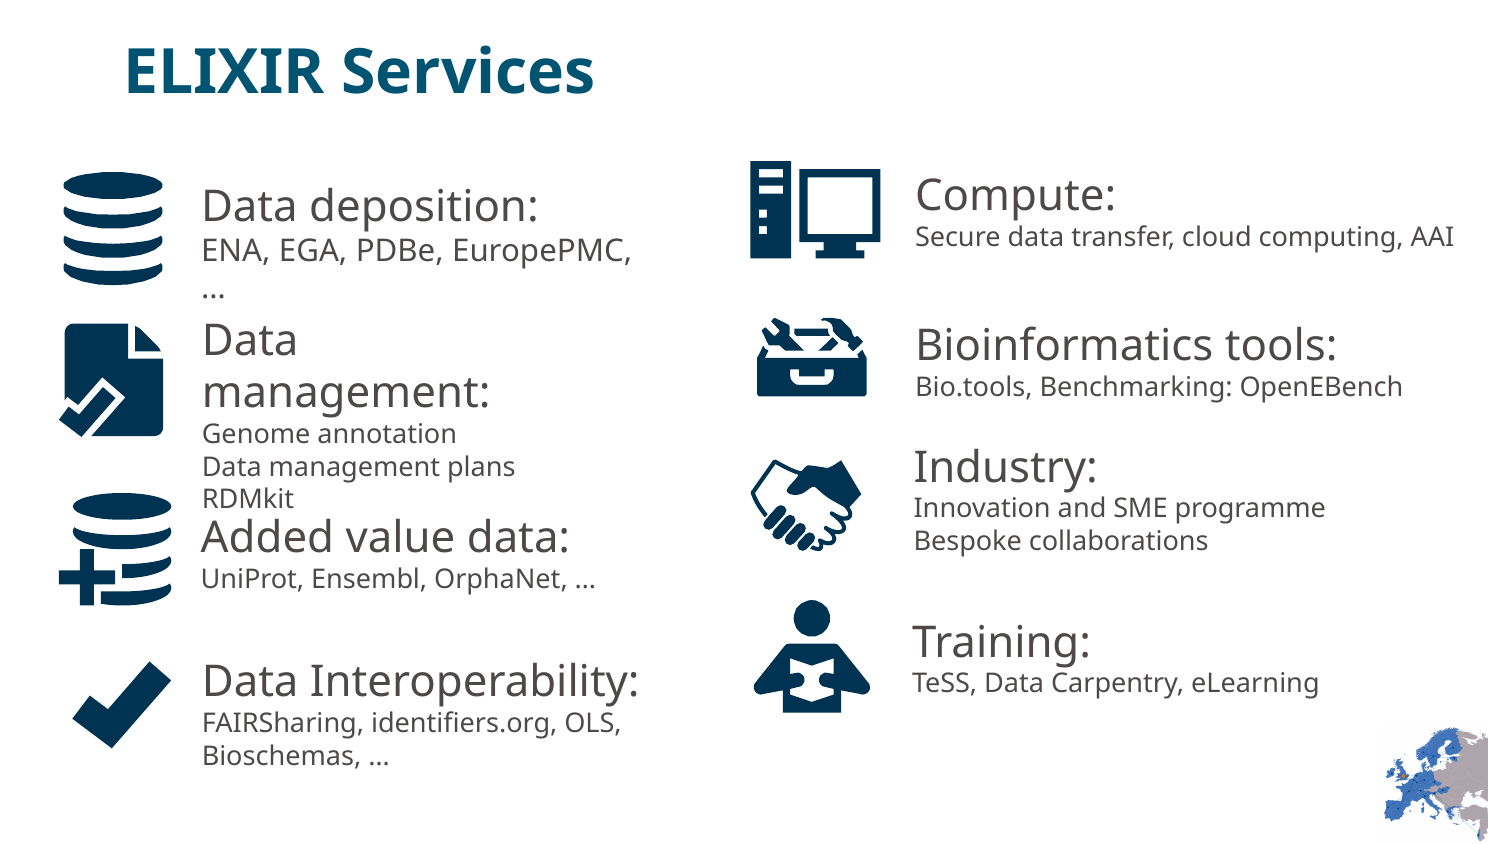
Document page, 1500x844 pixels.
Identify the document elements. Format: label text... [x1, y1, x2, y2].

text_box Industry: Innovation and SME programme Bespoke collaborations [902, 432, 1500, 564]
text_box Data deposition: ENA, EGA, PDBe, EuropePMC, … [189, 172, 656, 307]
text_box [72, 527, 172, 550]
text_box [750, 459, 862, 552]
text_box [757, 345, 867, 397]
text_box [793, 600, 830, 637]
text_box [100, 583, 172, 606]
text_box [64, 323, 164, 437]
text_box [750, 161, 792, 259]
text_box [63, 263, 163, 286]
text_box ELIXIR Services [123, 31, 1127, 102]
text_box Training: TeSS, Data Carpentry, eLearning [901, 607, 1442, 706]
text_box Compute: Secure data transfer, cloud computing, AAI [903, 161, 1500, 259]
text_box [122, 556, 172, 579]
text_box [58, 549, 116, 606]
text_box [72, 661, 172, 749]
picture [1382, 724, 1488, 844]
text_box [818, 337, 839, 351]
text_box [794, 328, 830, 336]
text_box [783, 643, 871, 713]
text_box [63, 235, 163, 258]
text_box [821, 317, 863, 352]
text_box [72, 492, 172, 520]
text_box [761, 317, 804, 351]
text_box [135, 325, 161, 352]
text_box [63, 172, 163, 199]
text_box [799, 169, 881, 259]
text_box Data management: Genome annotation Data management plans RDMkit [190, 307, 587, 438]
text_box Bioinformatics tools: Bio.tools, Benchmarking: OpenEBench [903, 310, 1473, 409]
text_box Data Interoperability: FAIRSharing, identifiers.org, OLS, Bioschemas, … [190, 647, 809, 779]
text_box [63, 206, 163, 229]
text_box [58, 387, 116, 437]
text_box Added value data: UniProt, Ensembl, OrphaNet, … [189, 503, 688, 601]
